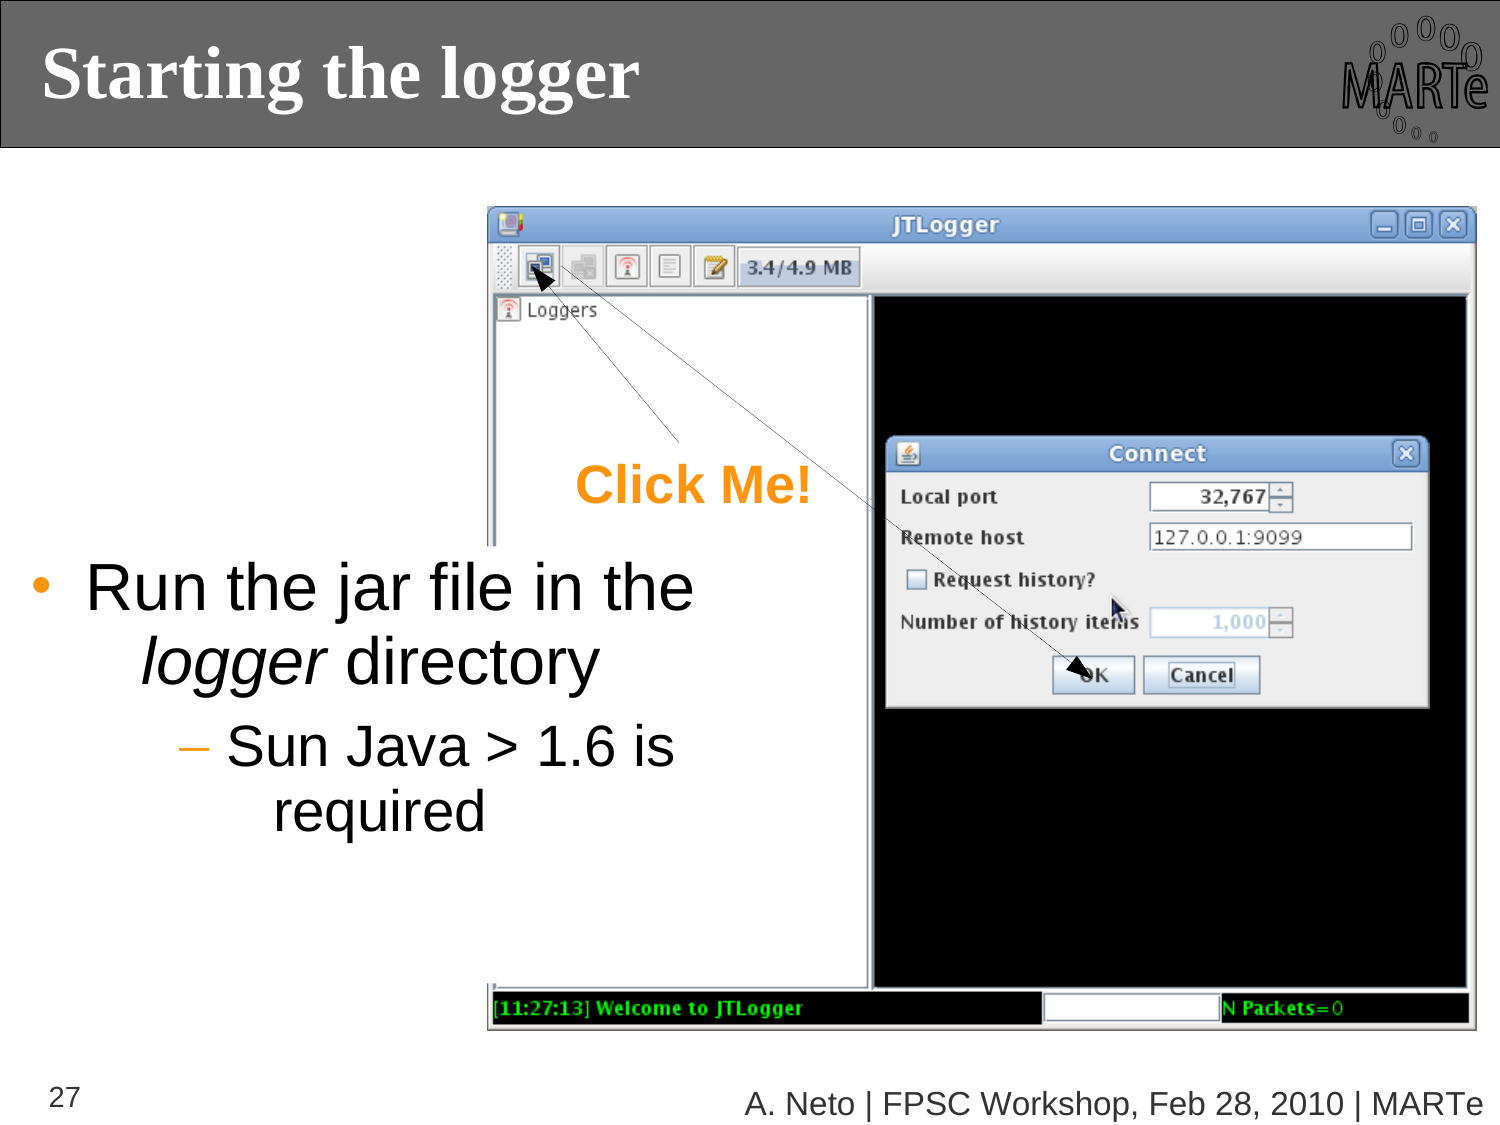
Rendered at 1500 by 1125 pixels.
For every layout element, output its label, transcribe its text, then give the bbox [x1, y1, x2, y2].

picture [1340, 0, 1489, 148]
text_box Click Me! [790, 442, 886, 517]
list Run the jar file in the logger directory Sun Java > 1.6 is required [29, 546, 798, 984]
text_box Click Me! [561, 442, 886, 522]
title Starting the logger [41, 7, 1329, 141]
picture [487, 206, 1477, 1031]
